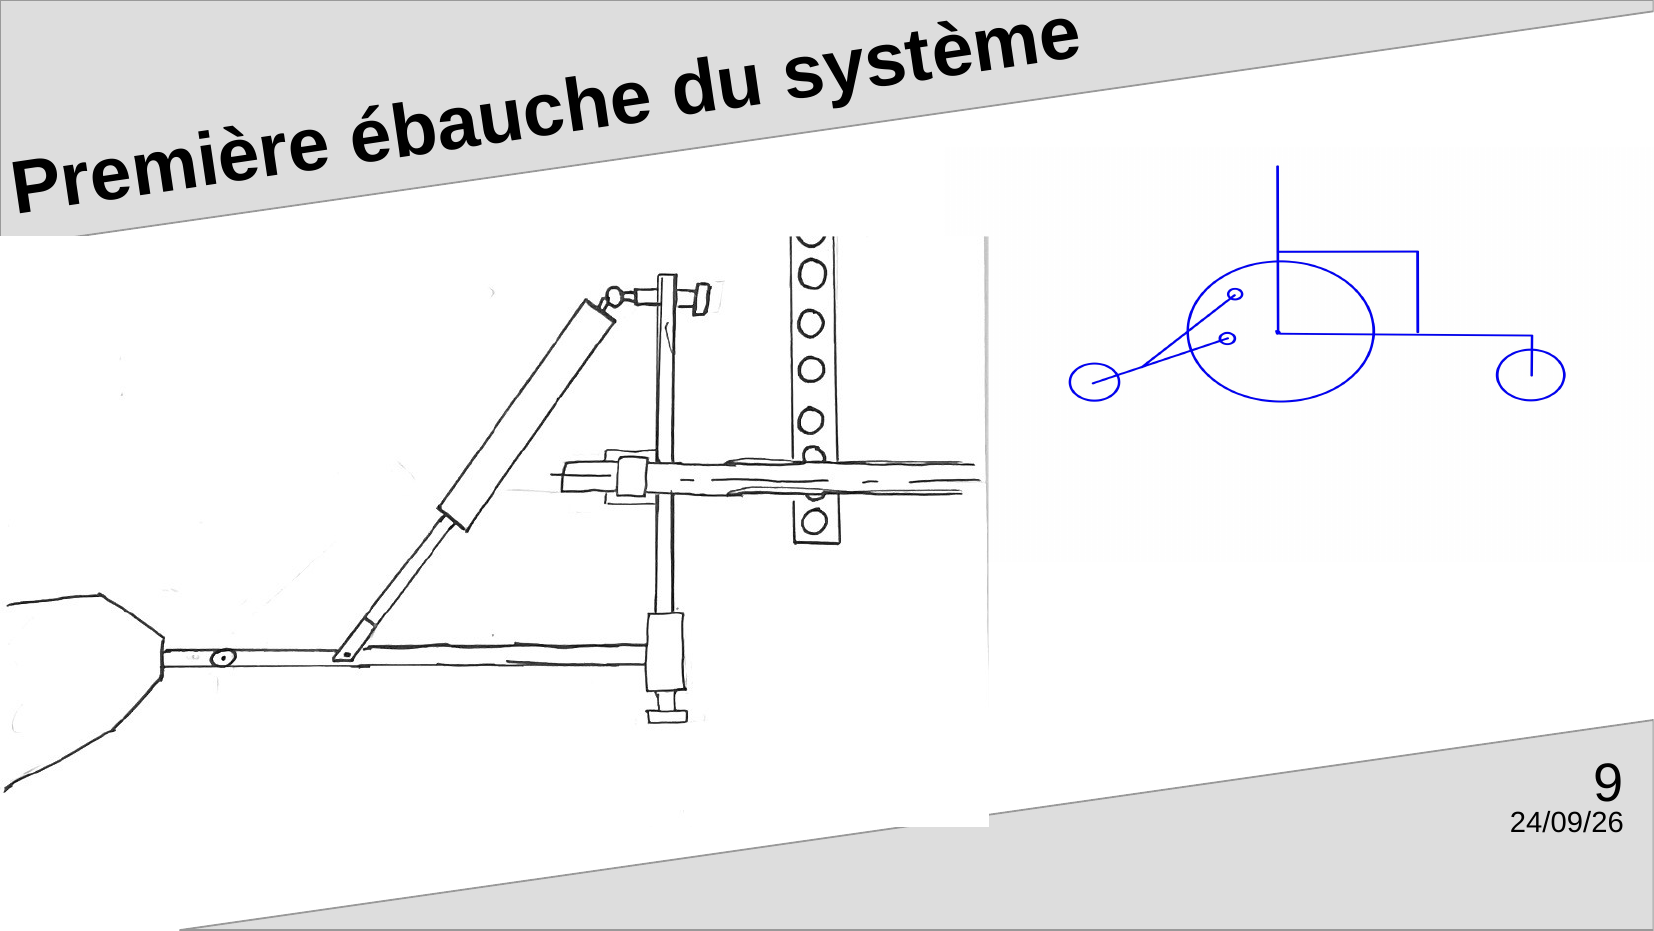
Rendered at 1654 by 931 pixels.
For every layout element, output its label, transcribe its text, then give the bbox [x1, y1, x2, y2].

picture [0, 147, 1654, 827]
title Première ébauche du système [0, 0, 1484, 236]
